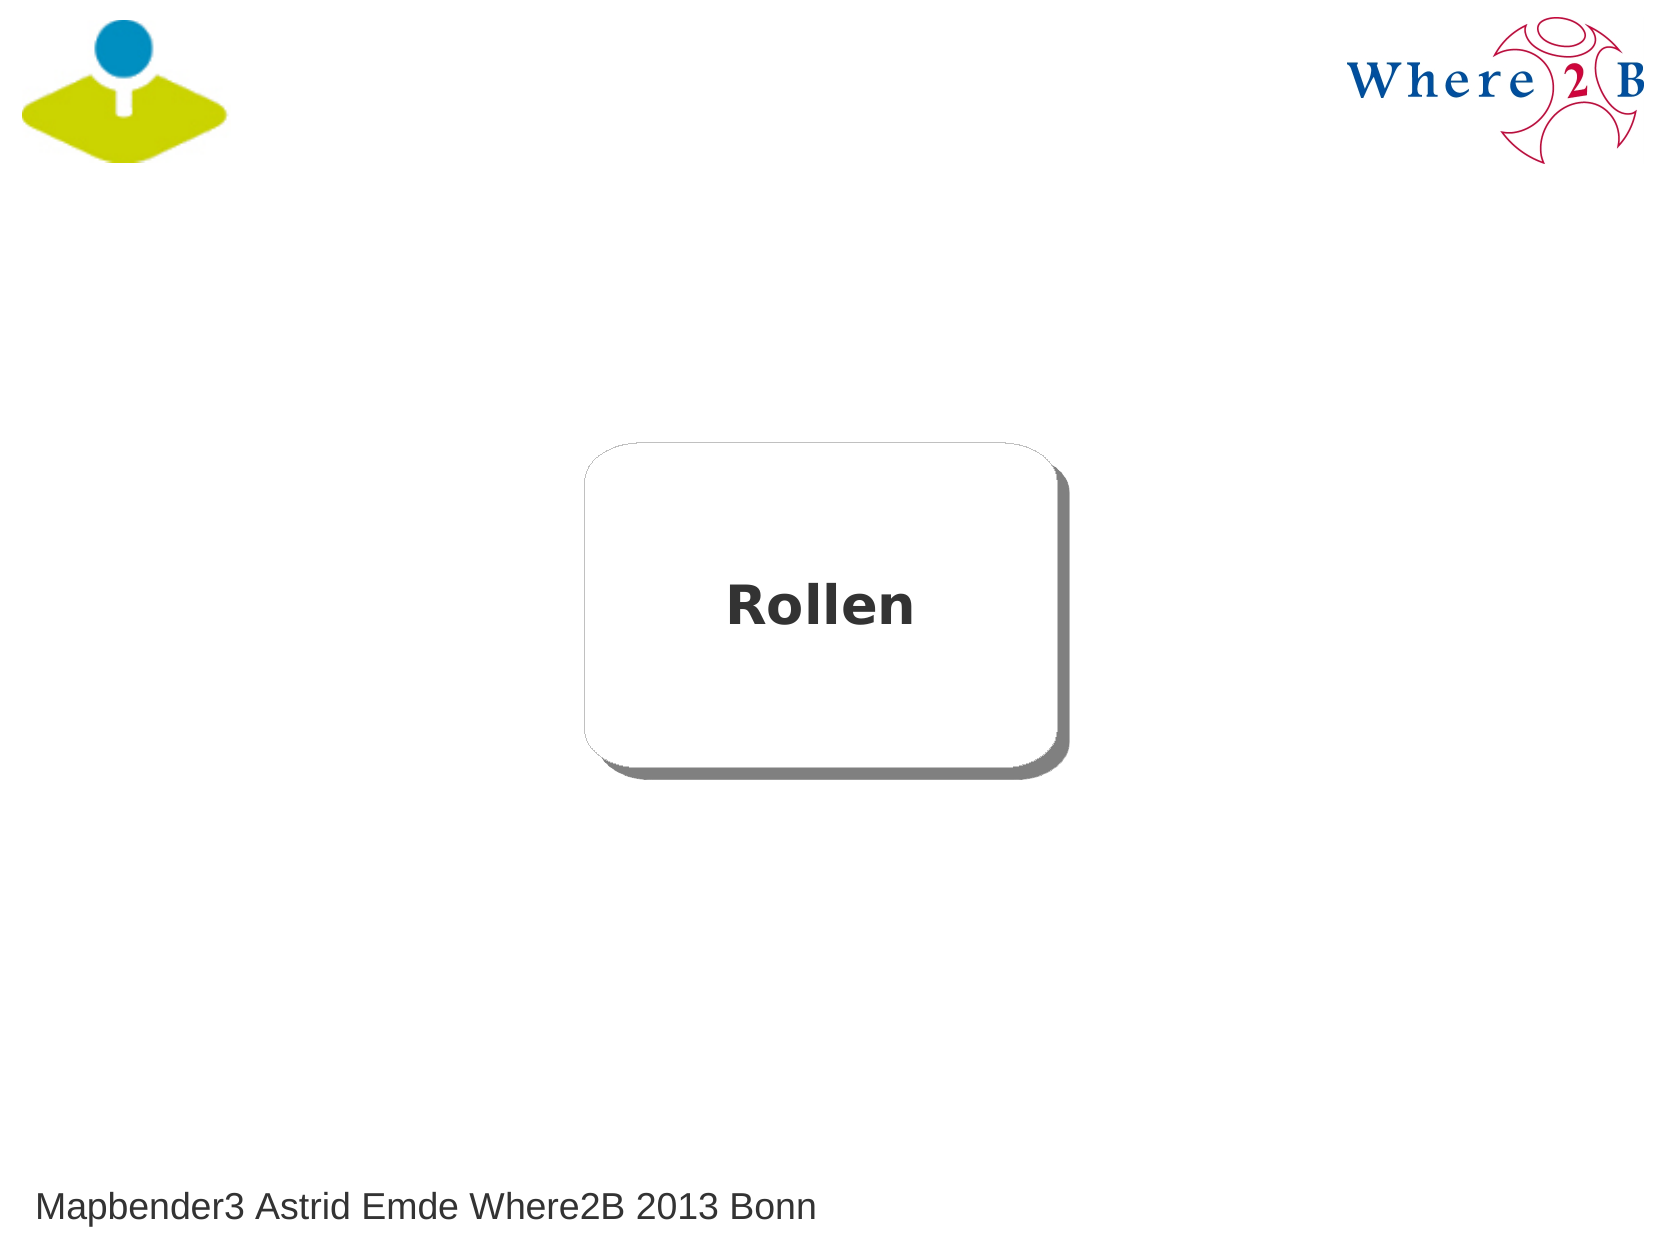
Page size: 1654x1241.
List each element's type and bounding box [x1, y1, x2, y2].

picture [1347, 17, 1644, 164]
subtitle [76, 177, 1565, 1173]
picture [22, 20, 231, 163]
